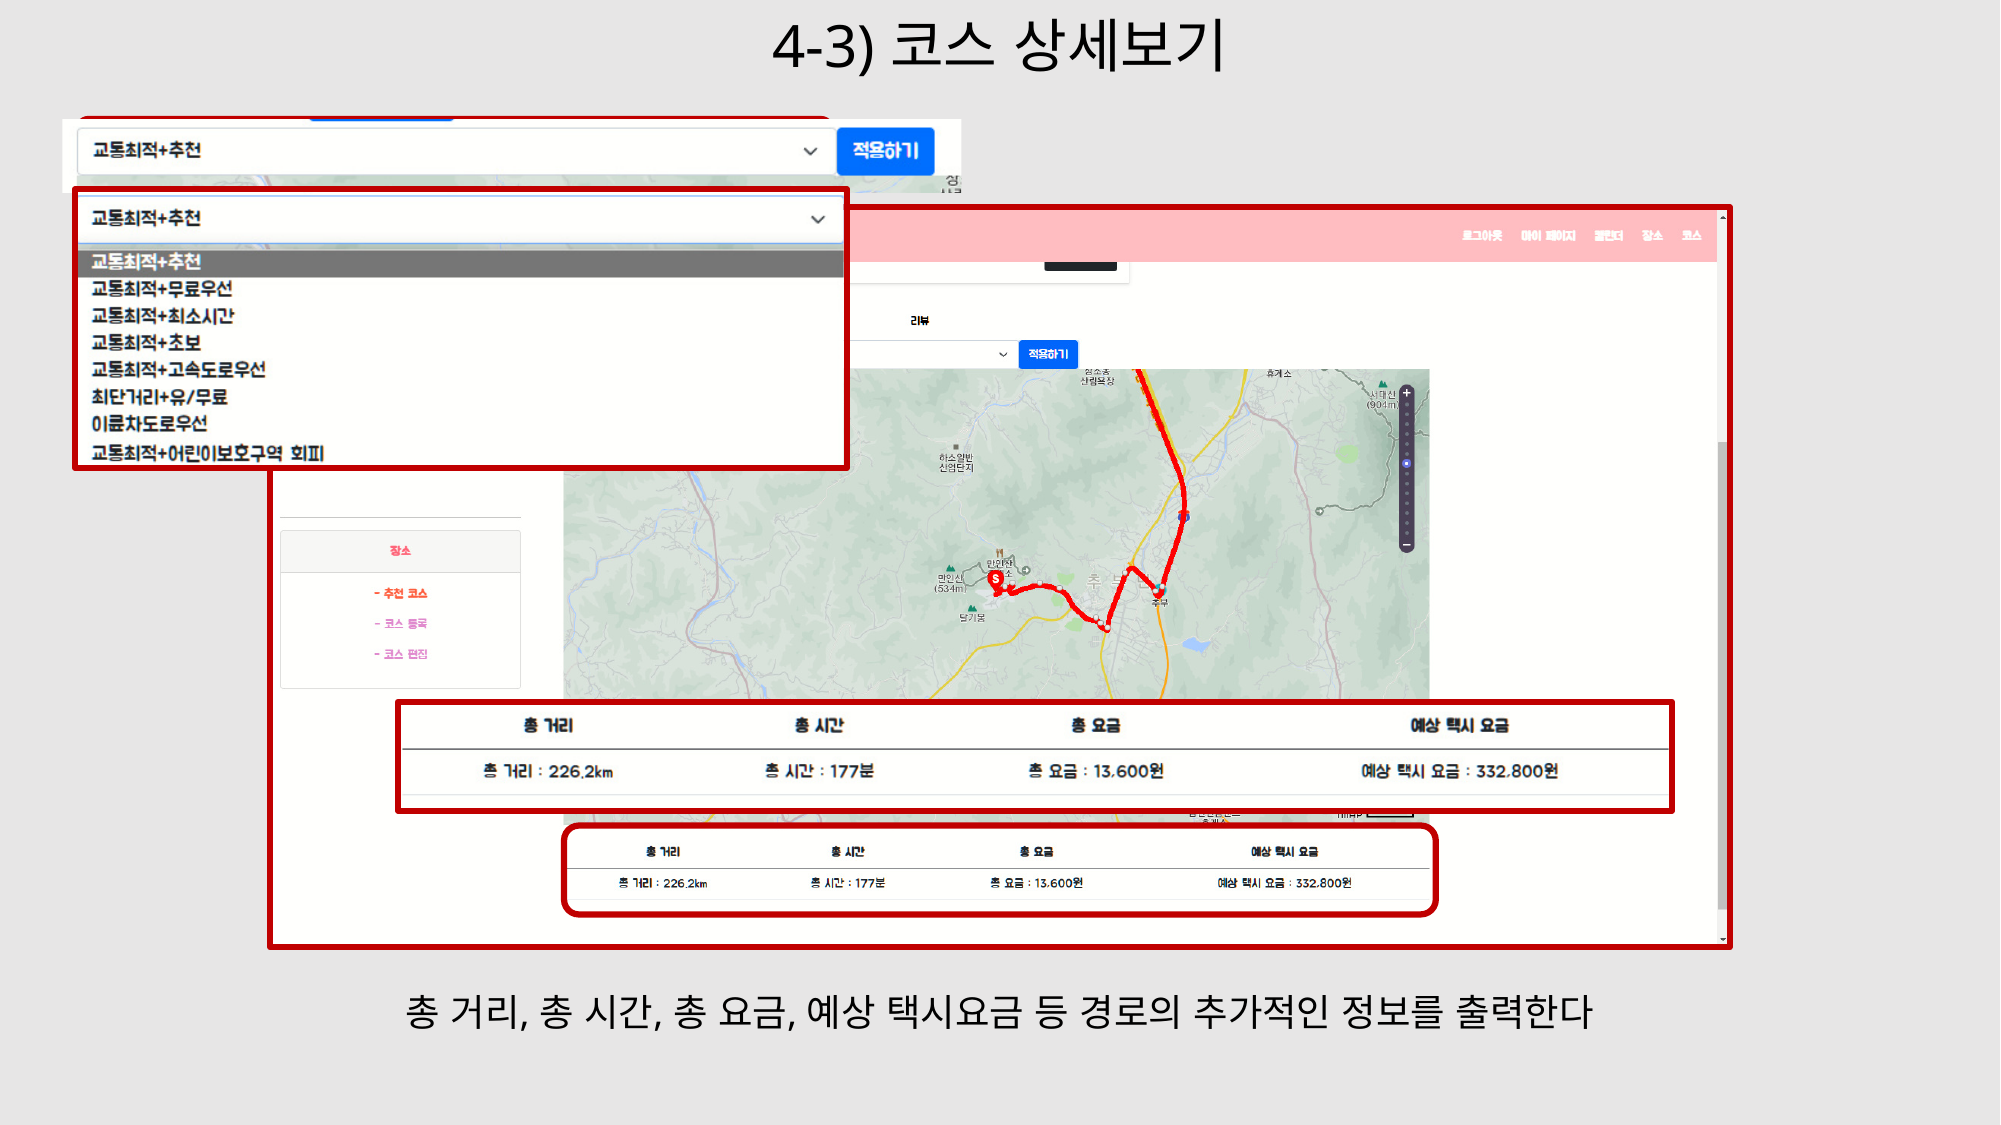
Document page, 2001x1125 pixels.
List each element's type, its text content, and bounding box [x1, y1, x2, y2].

picture [78, 192, 844, 465]
picture [273, 210, 1727, 944]
text_box 총 거리, 총 시간, 총 요금, 예상 택시요금 등 경로의 추가적인 정보를 출력한다 [390, 981, 1610, 1042]
text_box 4-3) 코스 상세보기 [564, 2, 1436, 87]
picture [62, 119, 962, 193]
